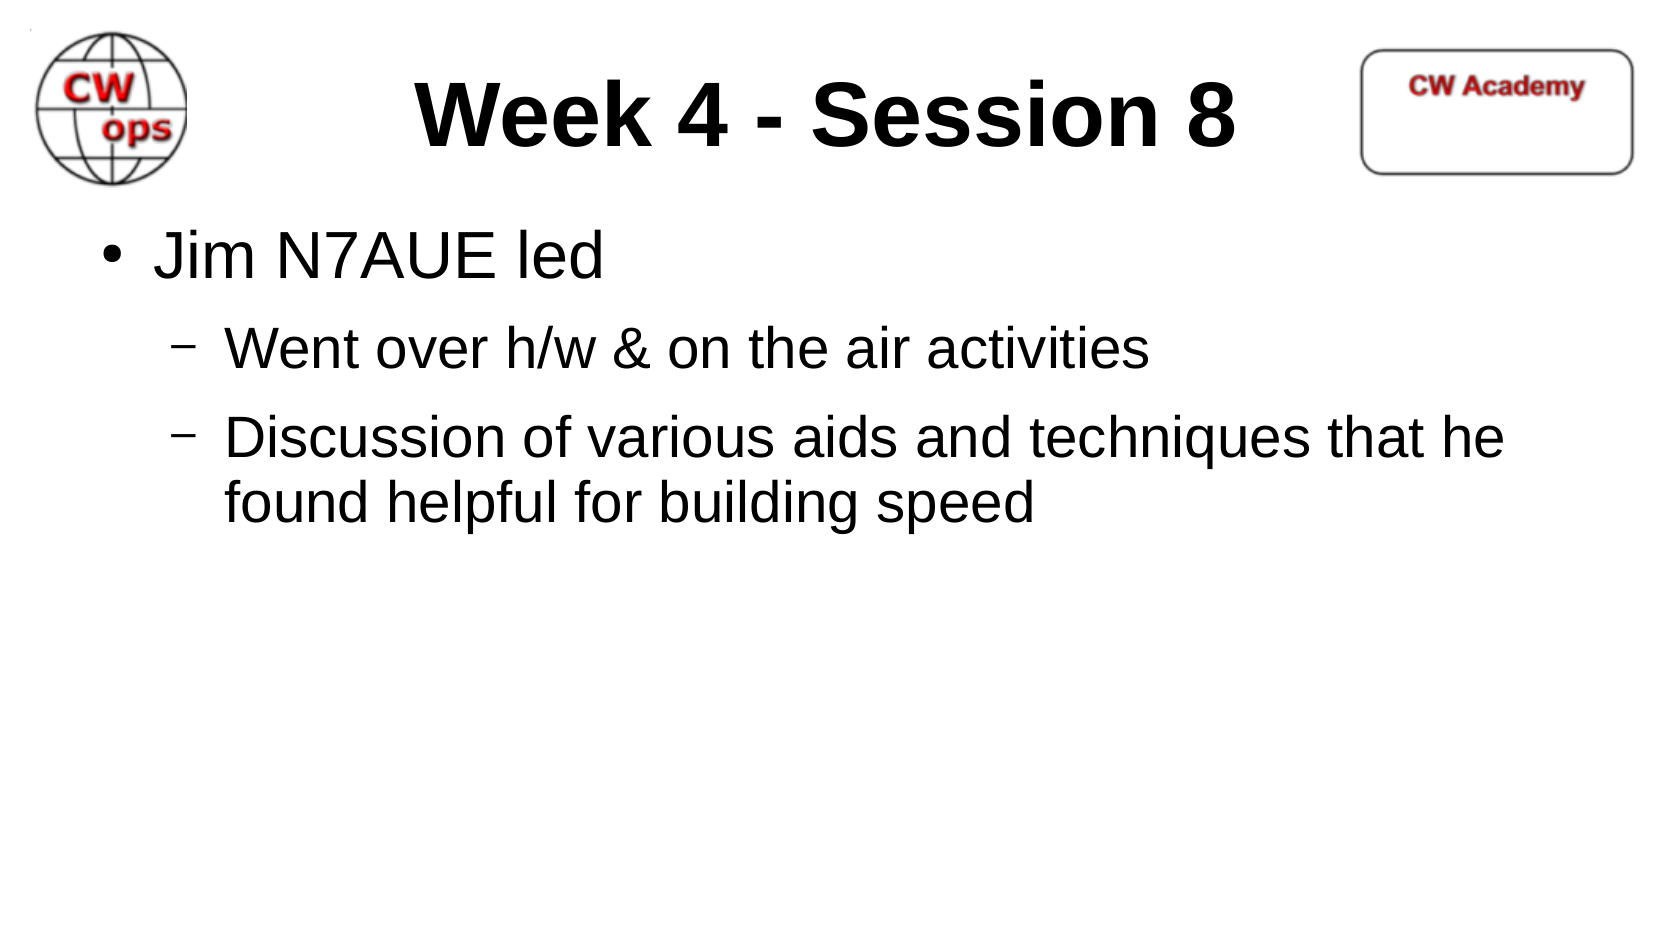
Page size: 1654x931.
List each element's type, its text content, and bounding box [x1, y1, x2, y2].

picture [1571, 37, 1640, 186]
title Week 4 - Session 8 [82, 37, 1571, 193]
list Jim N7AUE led Went over h/w & on the air activities Discussion of various aids and techniques that he found helpful for building speed [82, 217, 1571, 758]
picture [30, 29, 187, 194]
